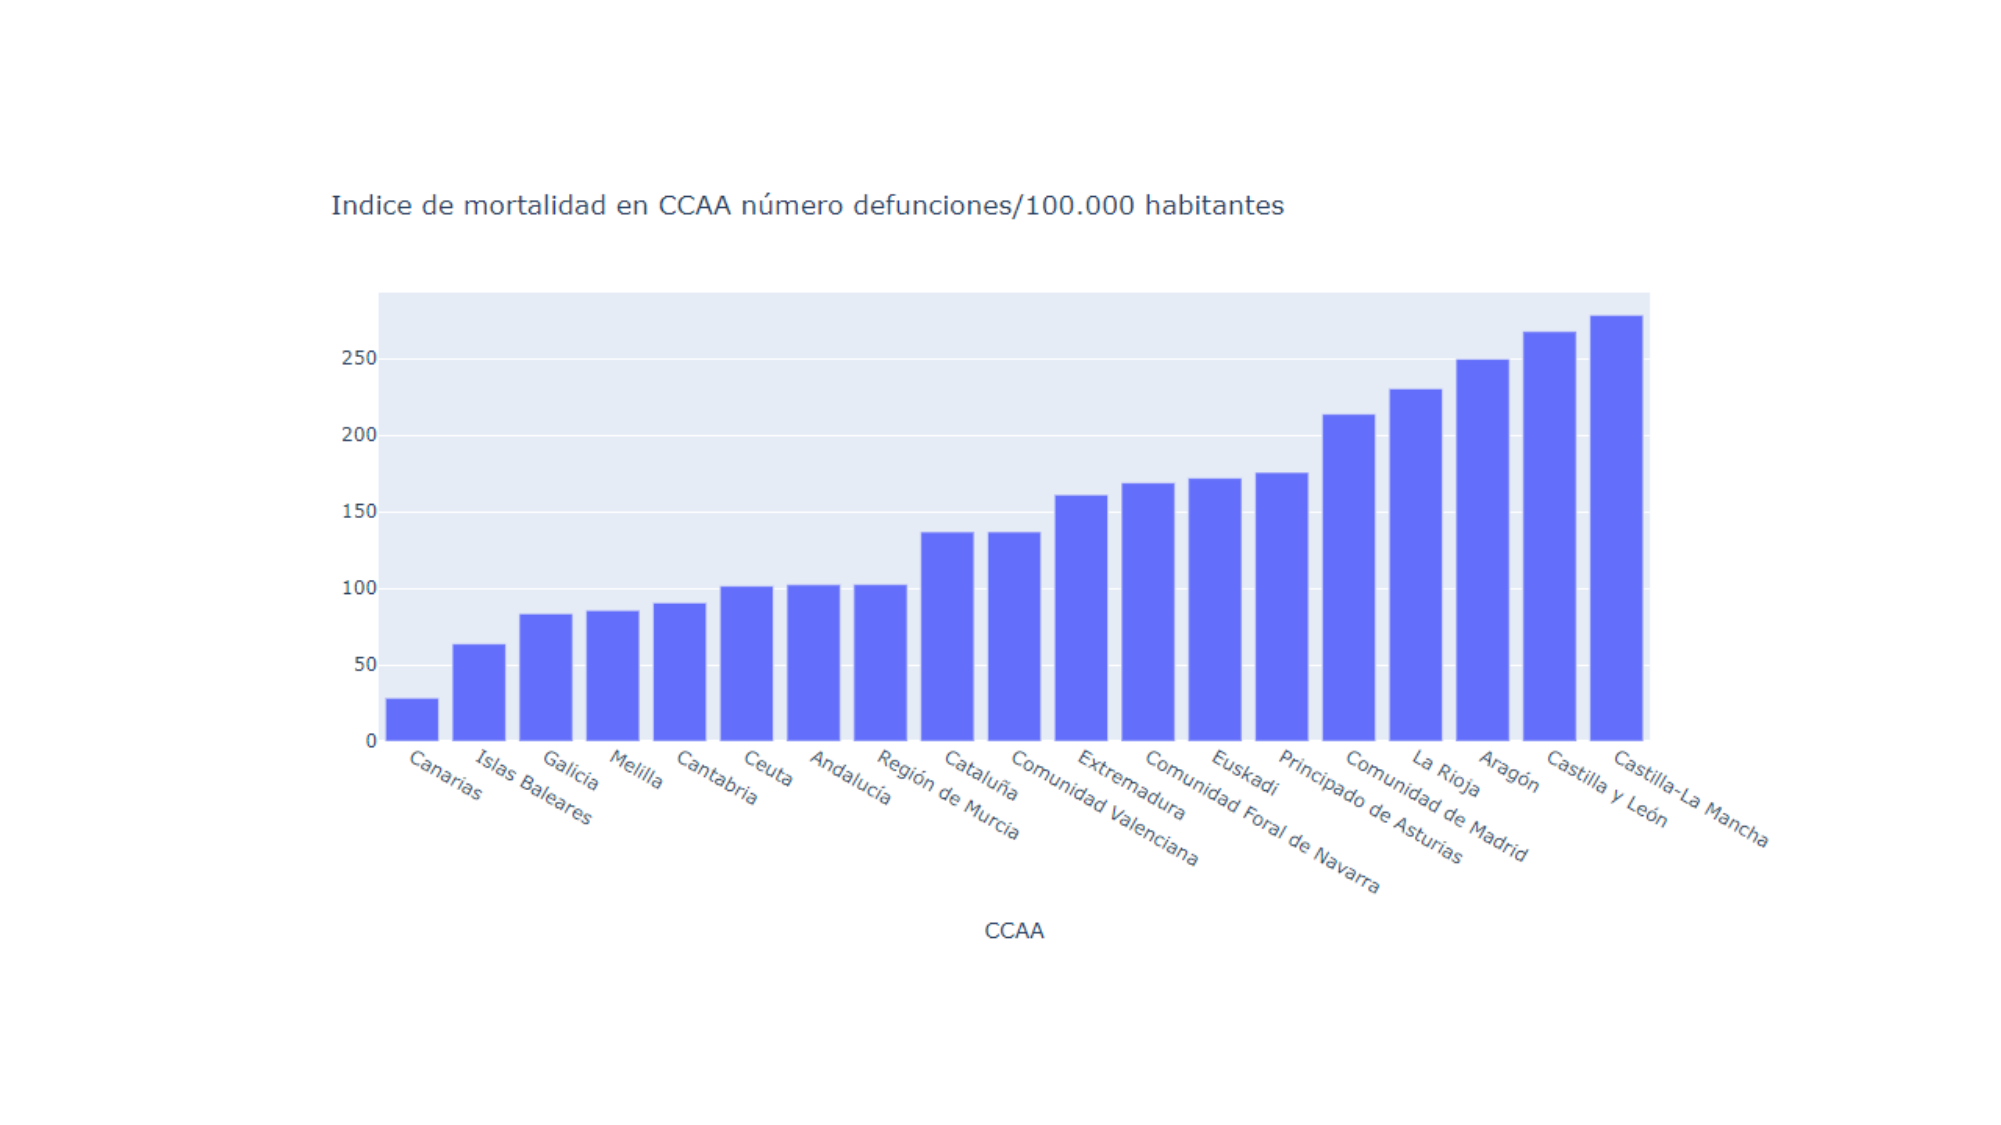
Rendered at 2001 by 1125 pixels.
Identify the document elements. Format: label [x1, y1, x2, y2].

picture [307, 171, 1783, 951]
